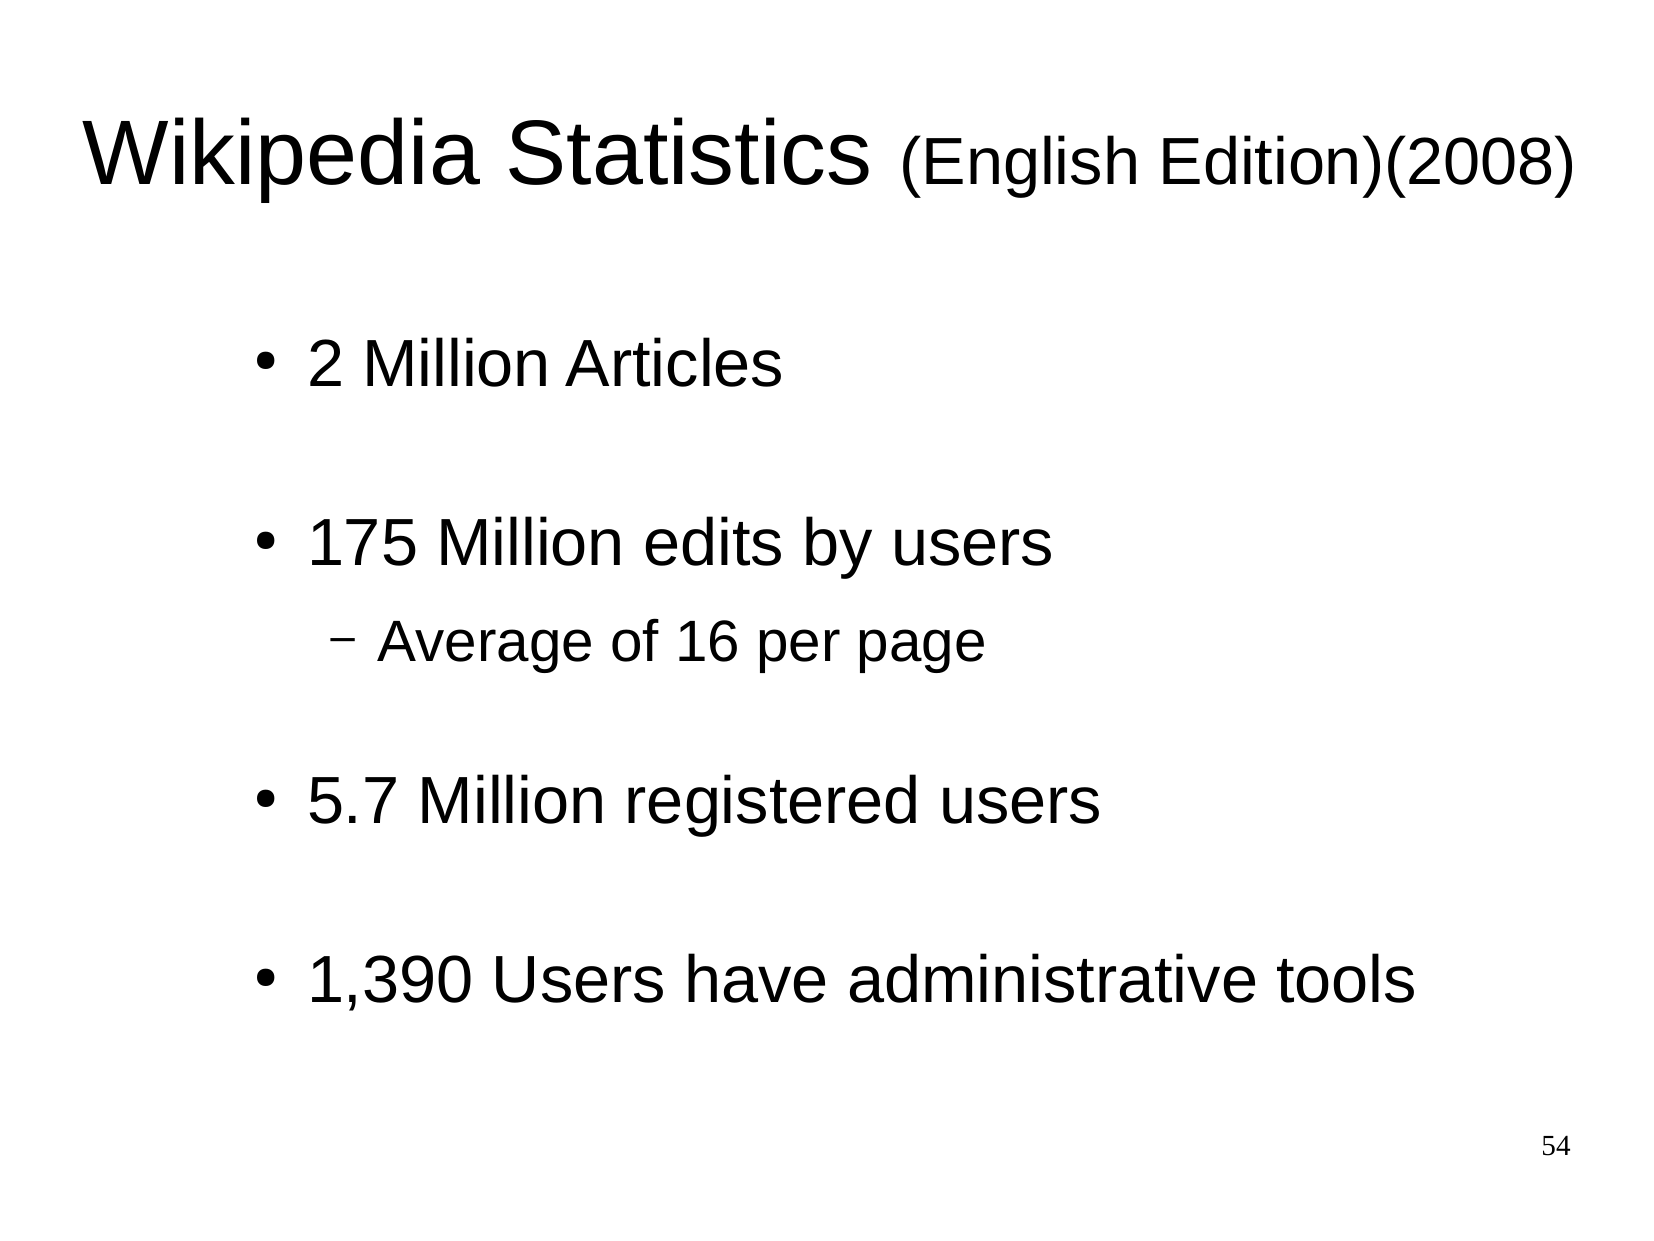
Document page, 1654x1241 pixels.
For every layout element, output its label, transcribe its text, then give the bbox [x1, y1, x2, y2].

title Wikipedia Statistics (English Edition)(2008) [64, 49, 1595, 257]
list 2 Million Articles 175 Million edits by users Average of 16 per page 5.7 Million registered users 1,390 Users have administrative tools [236, 325, 1467, 1017]
